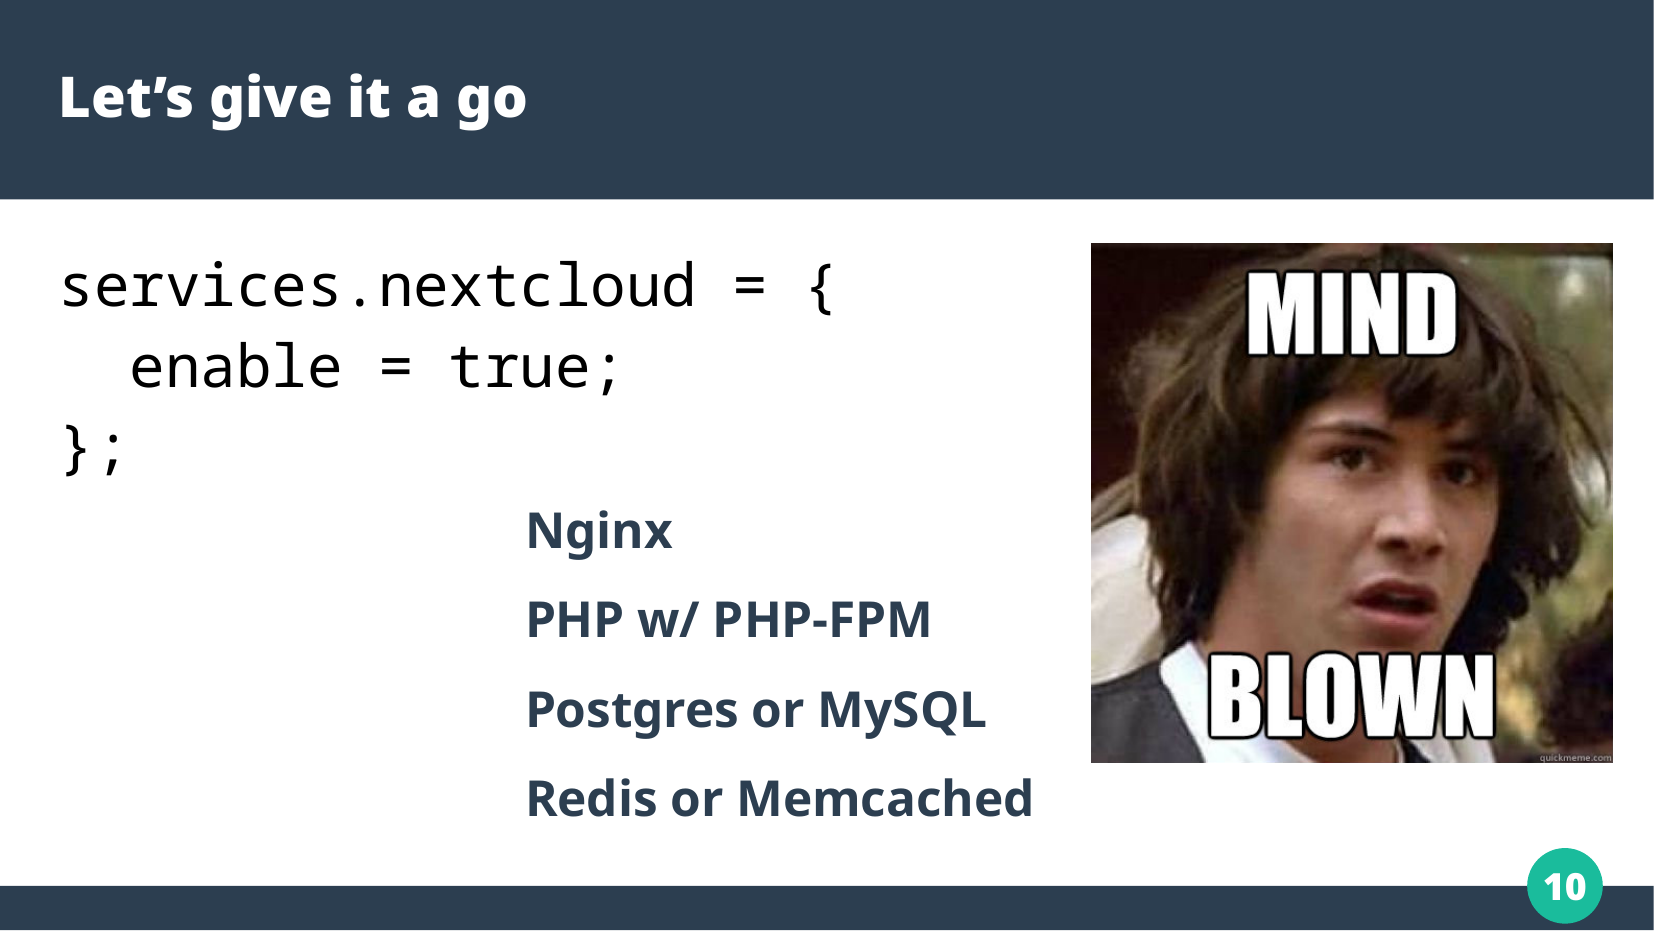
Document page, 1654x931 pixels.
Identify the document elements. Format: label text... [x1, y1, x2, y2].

list Nginx PHP w/ PHP-FPM Postgres or MySQL Redis or Memcached [525, 495, 1595, 835]
title Let’s give it a go [59, 37, 1595, 156]
list services.nextcloud = { enable = true; }; [59, 243, 1091, 488]
picture [1091, 243, 1613, 763]
